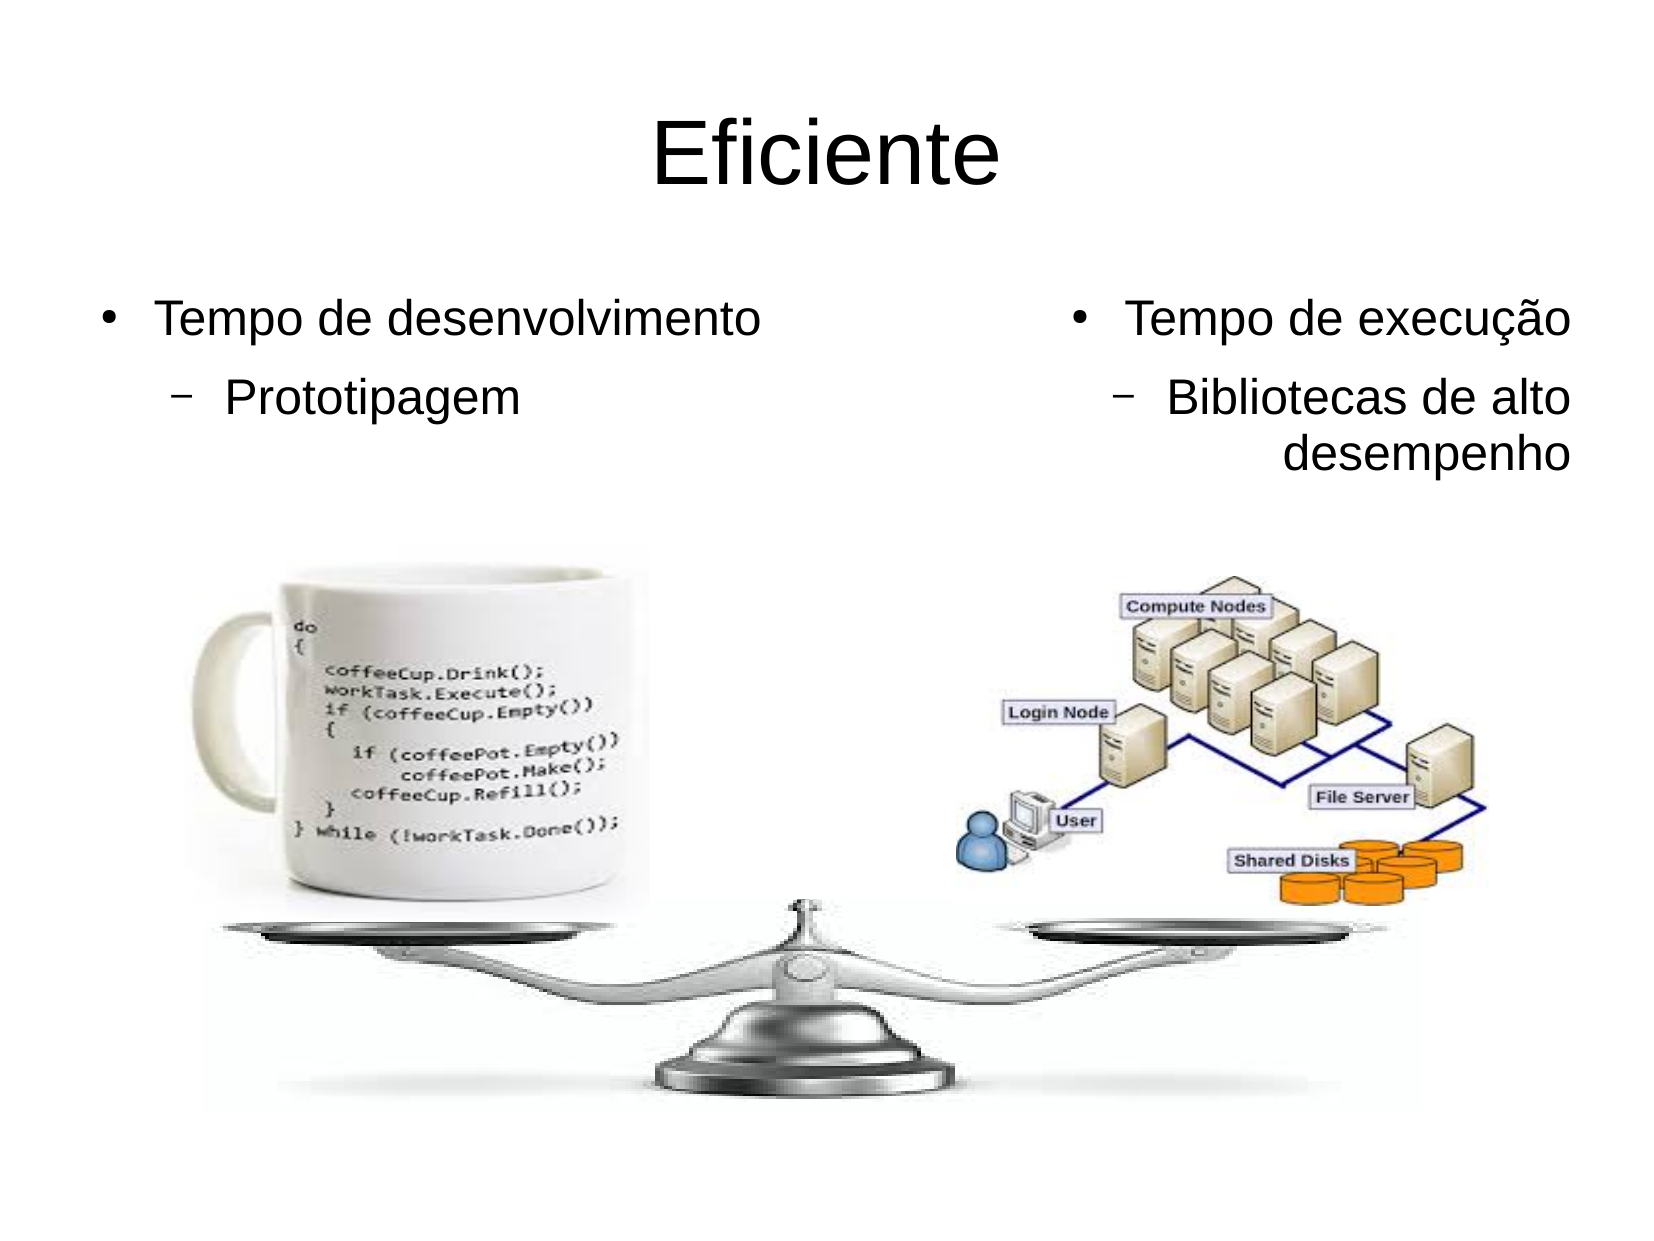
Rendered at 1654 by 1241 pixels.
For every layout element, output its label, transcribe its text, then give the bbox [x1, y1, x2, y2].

picture [183, 543, 1489, 1111]
title Eficiente [82, 49, 1571, 257]
list Tempo de execução Bibliotecas de alto desempenho [845, 290, 1572, 634]
list Tempo de desenvolvimento Prototipagem [82, 290, 809, 634]
